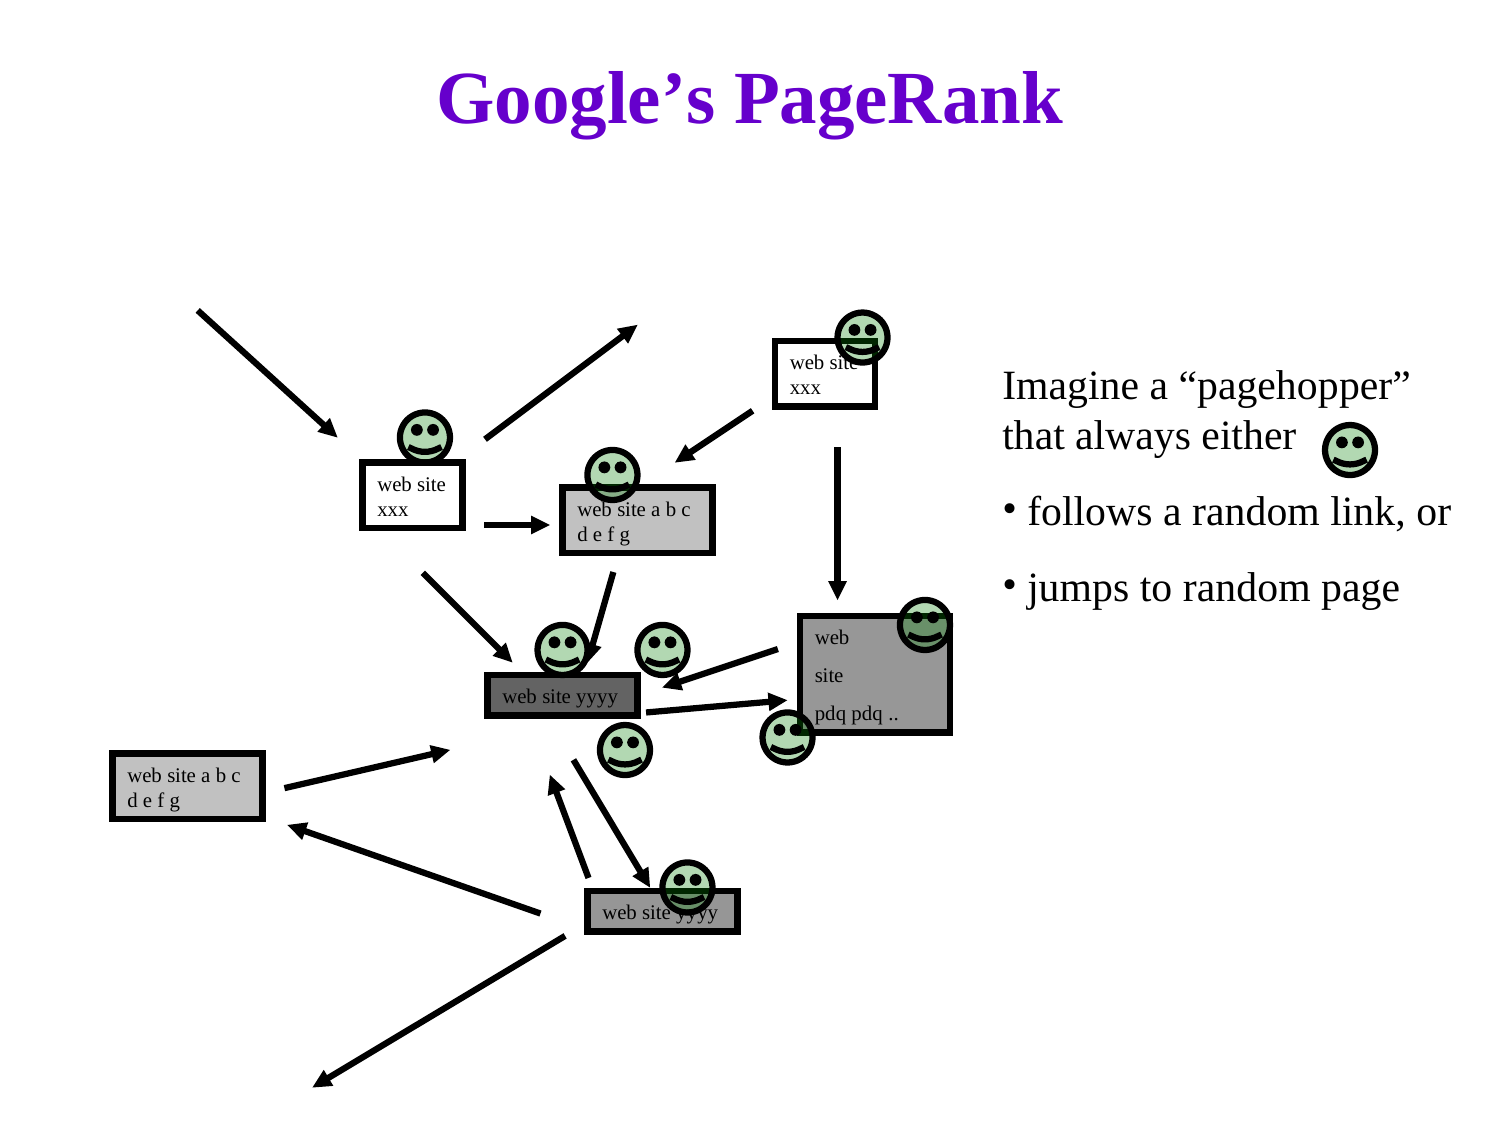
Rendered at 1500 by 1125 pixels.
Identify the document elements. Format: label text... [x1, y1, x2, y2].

text_box [762, 712, 813, 763]
text_box web site yyyy [487, 675, 638, 716]
text_box web site xxx [362, 462, 463, 528]
text_box [899, 599, 951, 651]
text_box web site yyyy [587, 891, 738, 932]
text_box web site a b c d e f g [112, 753, 263, 820]
text_box [662, 862, 713, 913]
text_box [587, 449, 638, 501]
text_box [599, 725, 651, 776]
text_box [637, 624, 688, 676]
text_box [1325, 425, 1376, 476]
text_box [537, 624, 588, 676]
text_box web site pdq pdq .. [800, 616, 951, 733]
text_box [837, 312, 888, 363]
text_box web site a b c d e f g [562, 487, 713, 553]
text_box web site xxx [774, 341, 876, 407]
text_box Imagine a “pagehopper” that always either follows a random link, or jumps to random page [987, 349, 1476, 618]
text_box [399, 412, 451, 463]
title Google’s PageRank [112, 0, 1388, 188]
